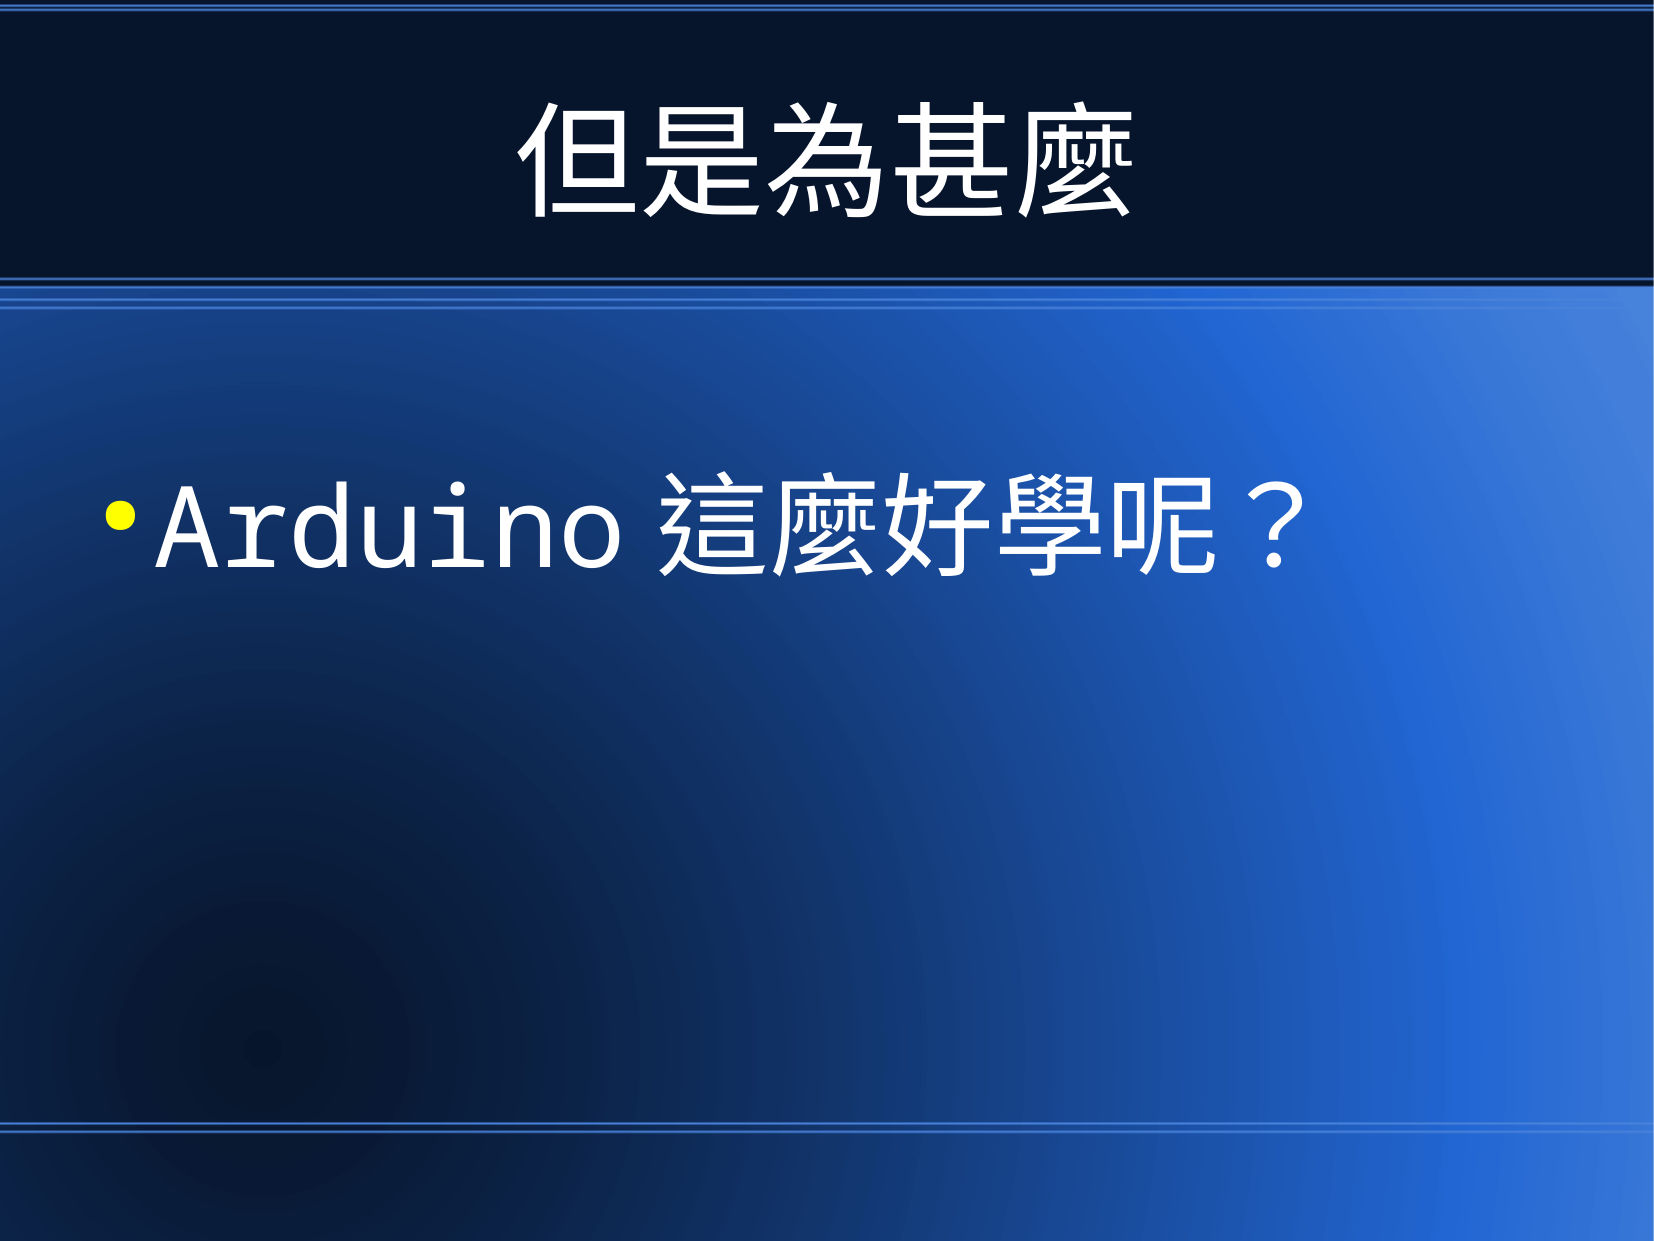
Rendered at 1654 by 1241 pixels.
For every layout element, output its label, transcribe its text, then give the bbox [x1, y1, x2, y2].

picture [0, 0, 1654, 1241]
list Arduino這麼好學呢？ [82, 355, 1571, 1241]
title 但是為甚麼 [82, 49, 1571, 257]
